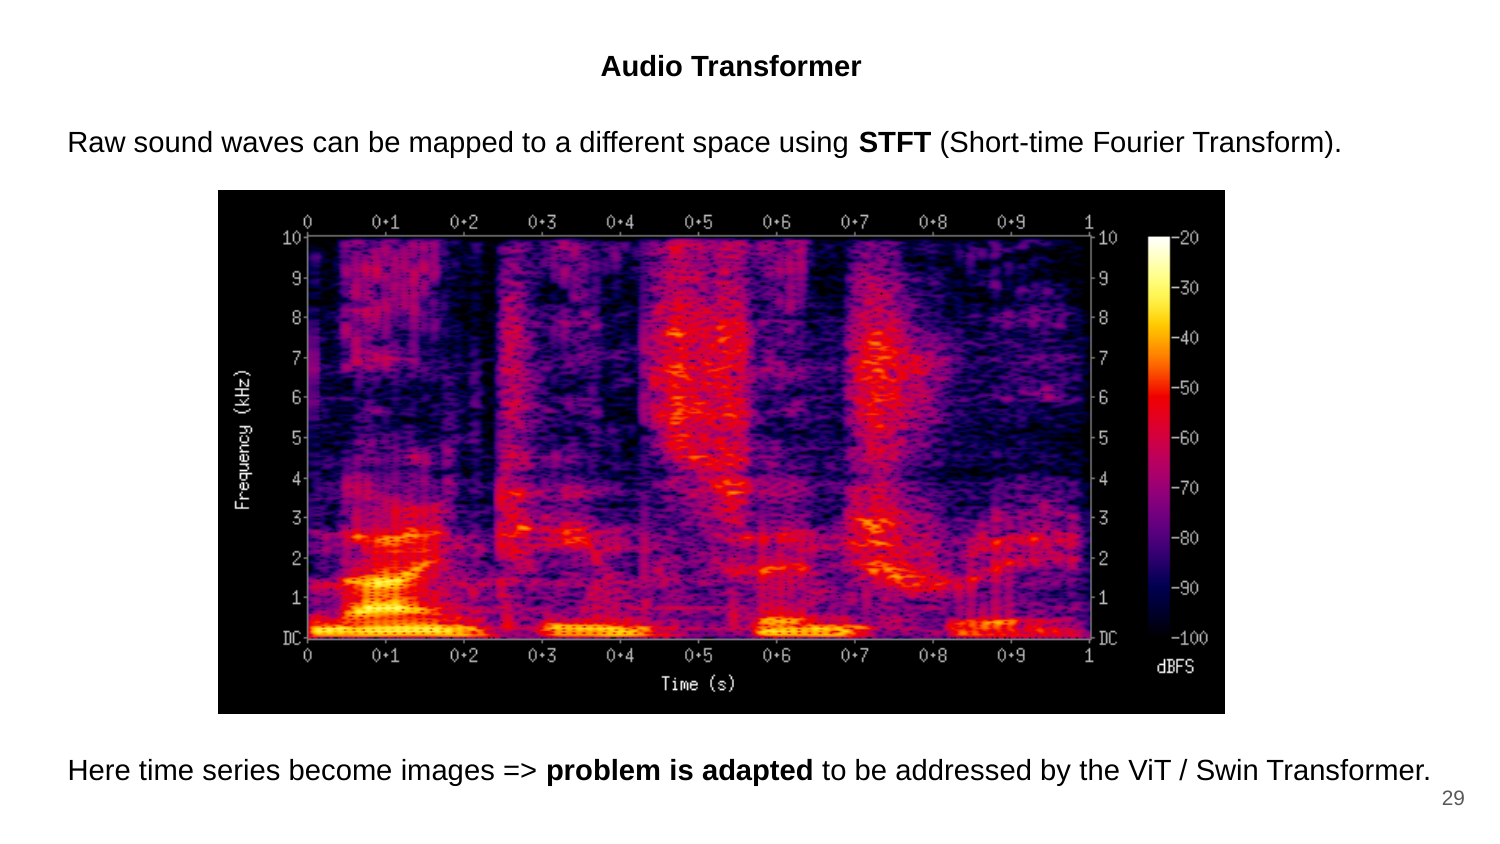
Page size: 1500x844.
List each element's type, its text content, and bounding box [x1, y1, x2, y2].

text_box Here time series become images => problem is adapted to be addressed by the ViT / Swin Transformer. [52, 735, 1448, 806]
text_box Audio Transformer [585, 32, 885, 102]
slide_number <number> [1389, 764, 1480, 830]
picture [218, 190, 1225, 714]
text_box Raw sound waves can be mapped to a different space using STFT (Short-time Fourier Transform). [52, 107, 1414, 169]
